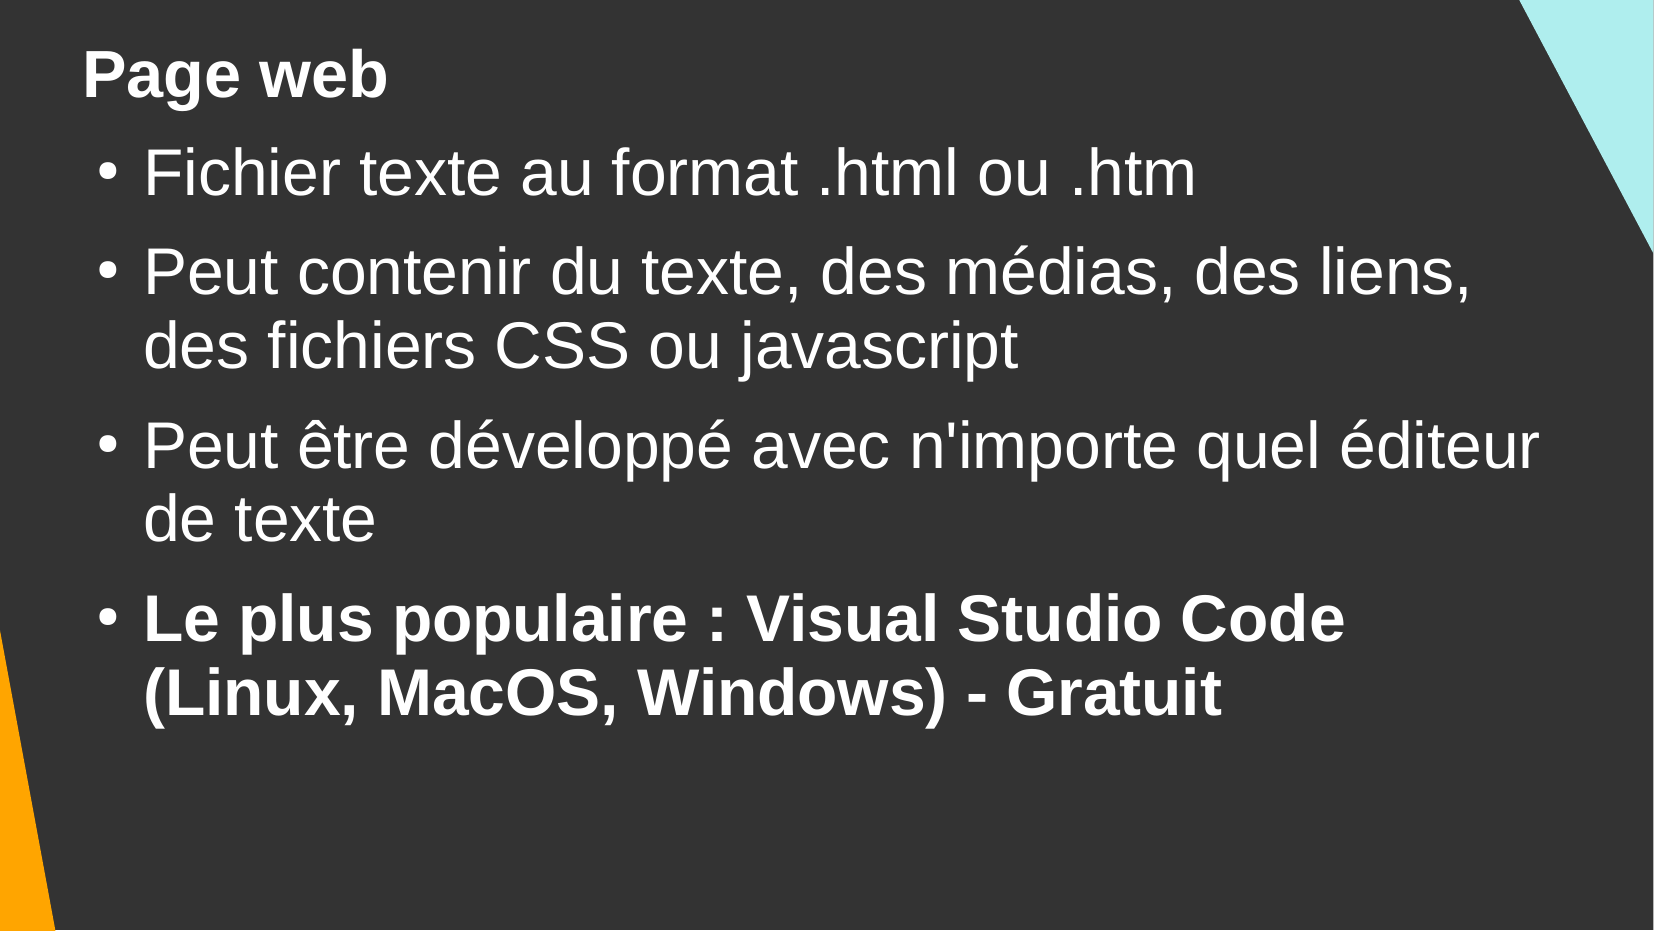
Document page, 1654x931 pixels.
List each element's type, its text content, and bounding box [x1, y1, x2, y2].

title Page web [82, 37, 1571, 114]
list Fichier texte au format .html ou .htm Peut contenir du texte, des médias, des liens, des fichiers CSS ou javascript Peut être développé avec n'importe quel éditeur de texte Le plus populaire : Visual Studio Code (Linux, MacOS, Windows) - Gratuit [80, 135, 1569, 733]
text_box [1519, 0, 1654, 255]
text_box [0, 630, 56, 931]
